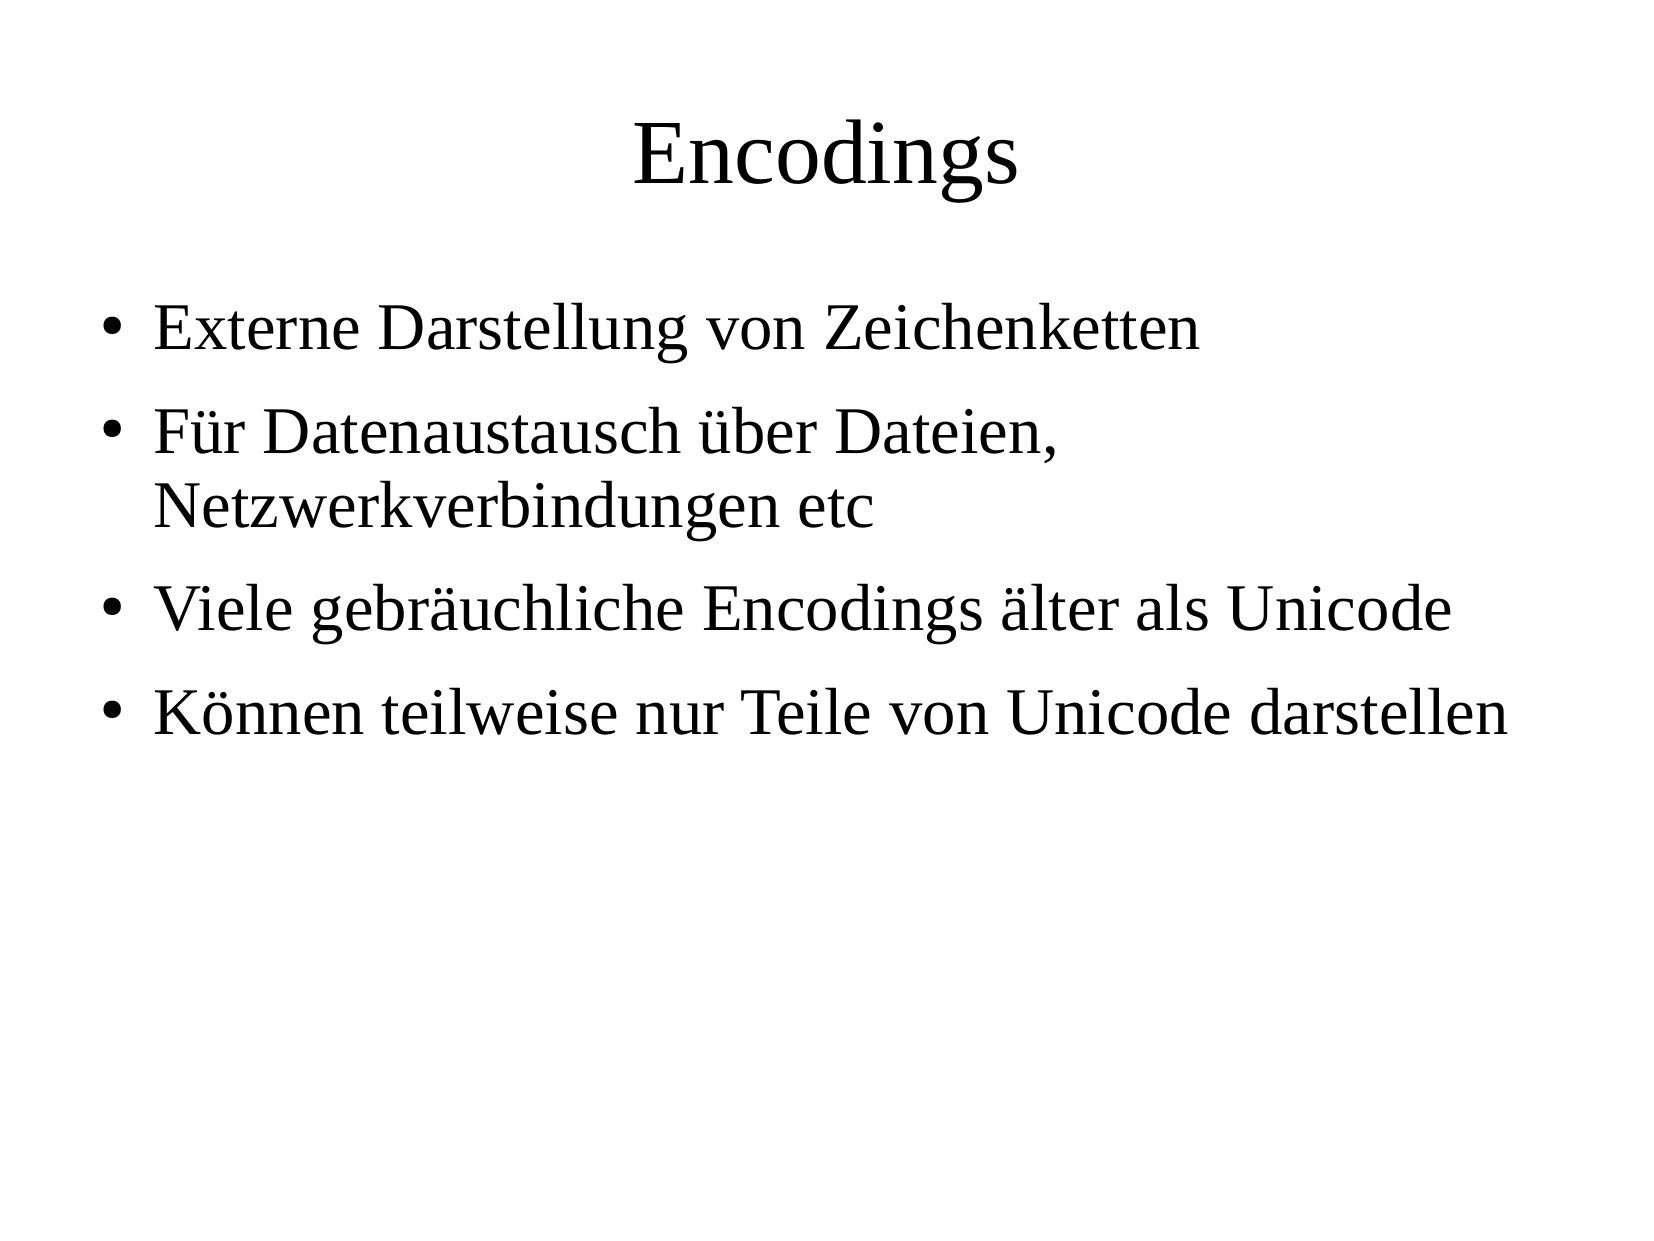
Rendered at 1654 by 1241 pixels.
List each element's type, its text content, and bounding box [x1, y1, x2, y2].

title Encodings [82, 49, 1571, 257]
list Externe Darstellung von Zeichenketten Für Datenaustausch über Dateien, Netzwerkverbindungen etc Viele gebräuchliche Encodings älter als Unicode Können teilweise nur Teile von Unicode darstellen [82, 290, 1571, 1010]
